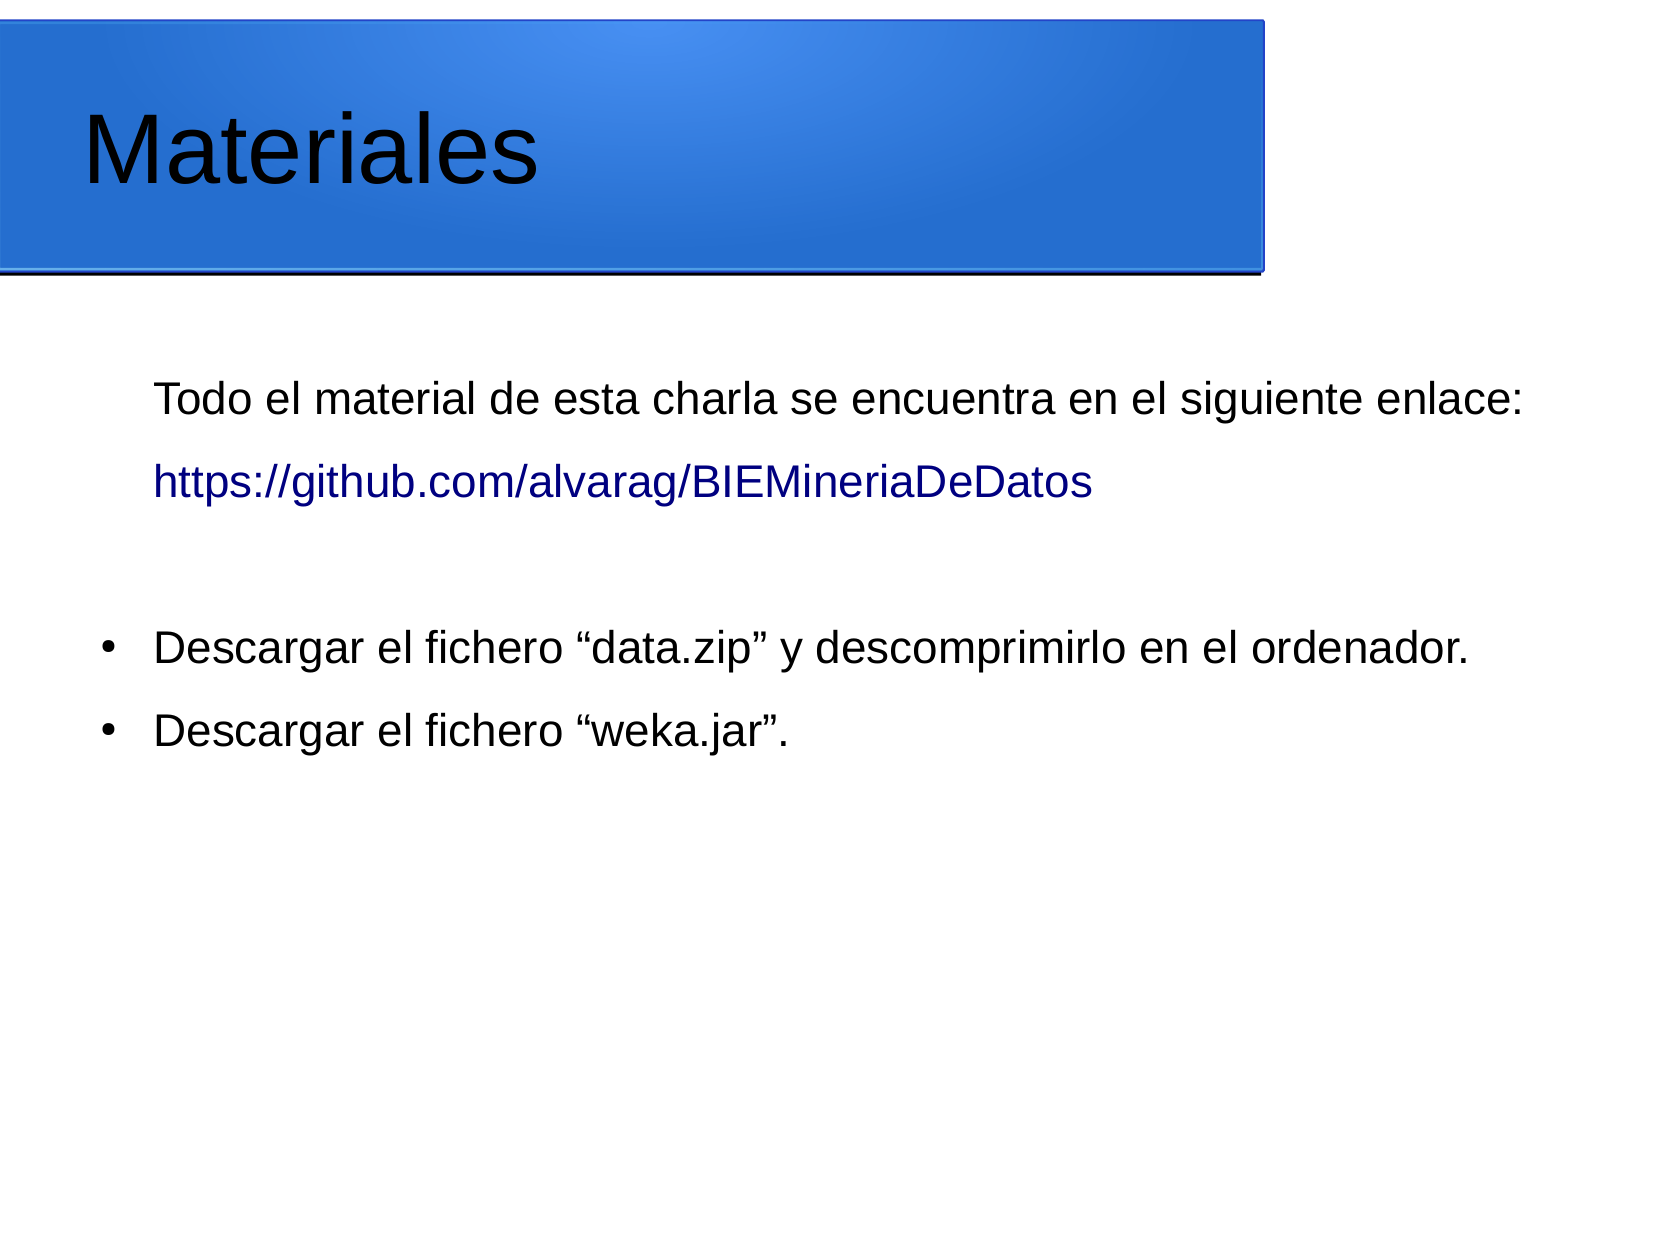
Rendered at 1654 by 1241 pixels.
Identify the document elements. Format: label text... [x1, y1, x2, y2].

list Todo el material de esta charla se encuentra en el siguiente enlace: https://github.com/alvarag/BIEMineriaDeDatos Descargar el fichero “data.zip” y descomprimirlo en el ordenador. Descargar el fichero “weka.jar”. [82, 299, 1654, 1019]
title Materiales [82, 47, 1235, 252]
